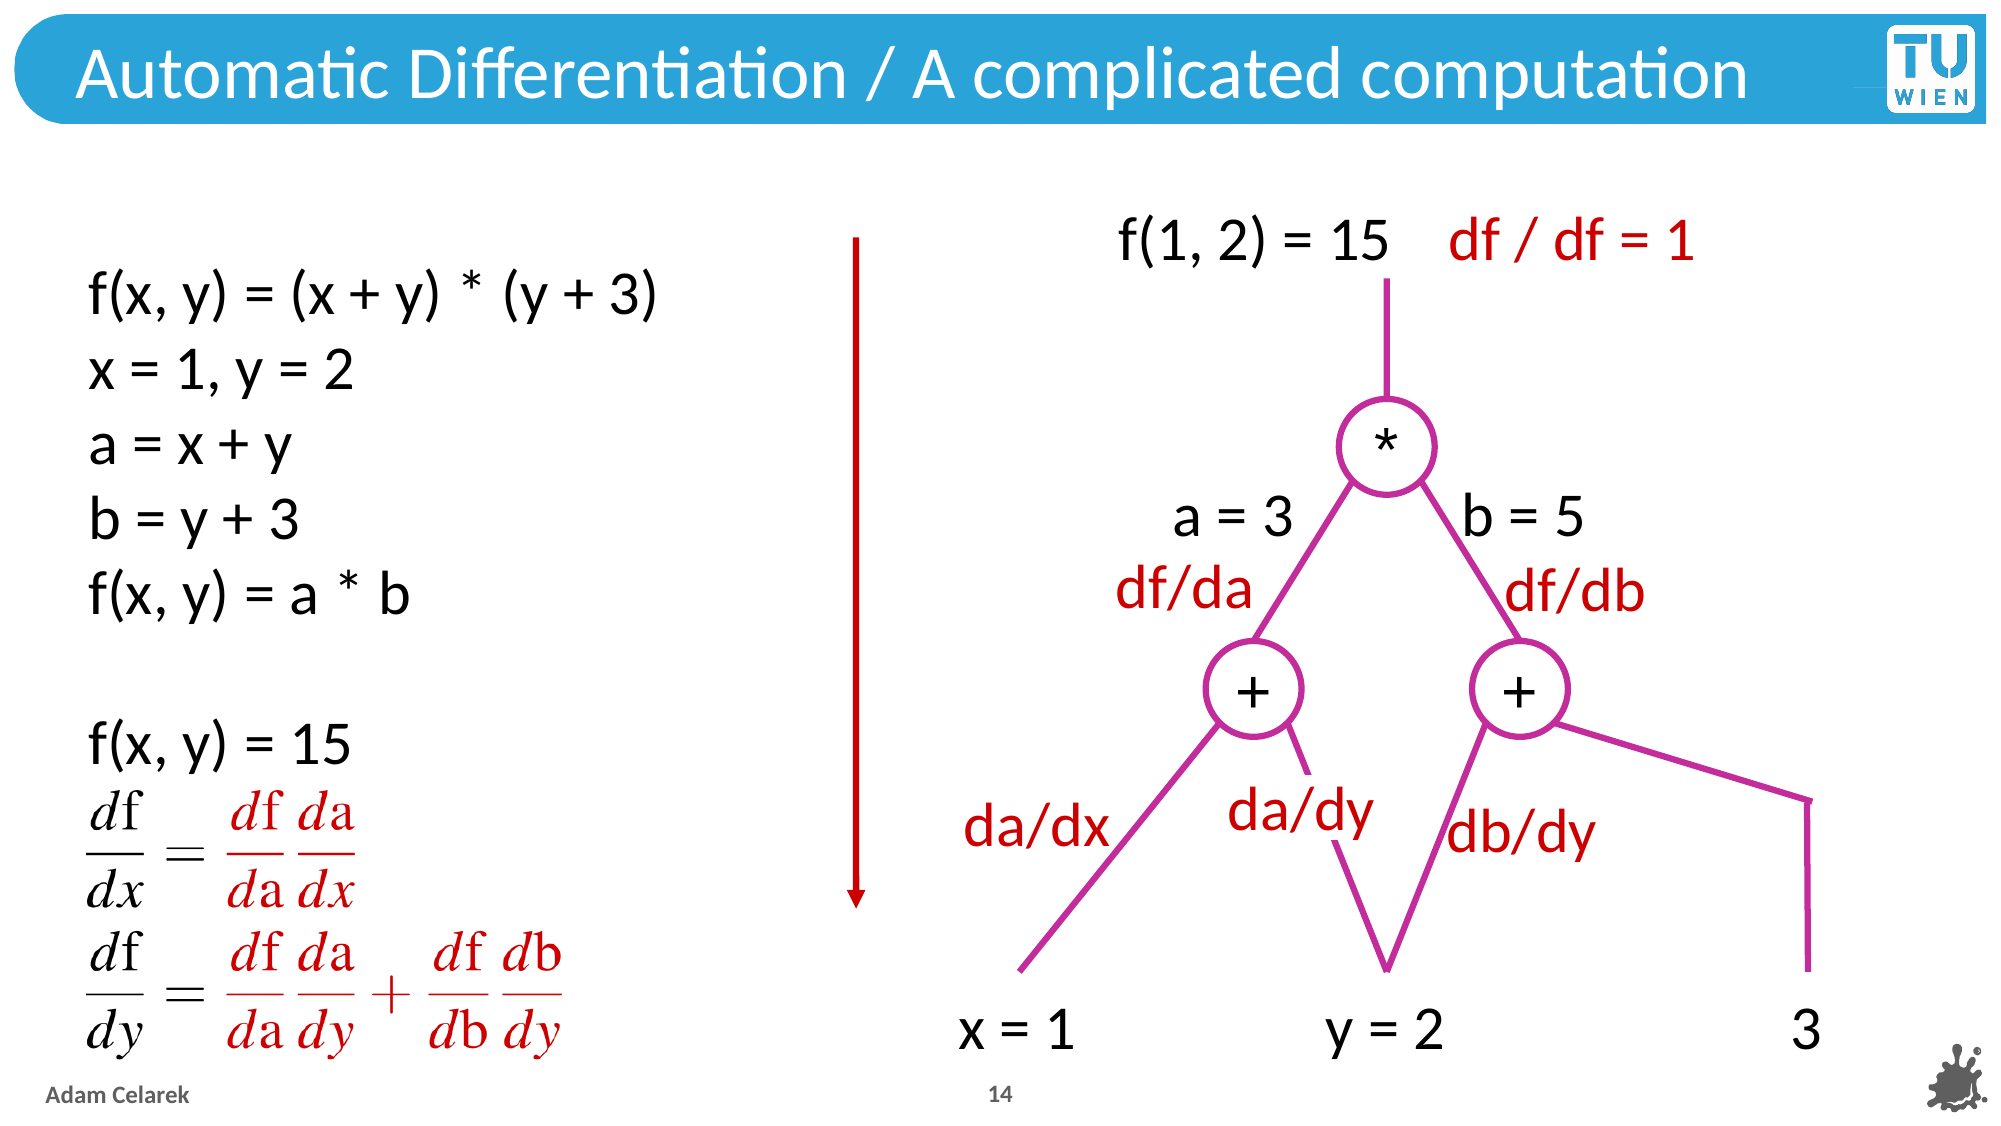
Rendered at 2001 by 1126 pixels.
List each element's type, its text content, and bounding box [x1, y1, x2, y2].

text_box x = 1 [943, 971, 1096, 1068]
text_box a = 3 [1157, 458, 1311, 555]
text_box 3 [1775, 971, 1840, 1068]
footer Adam Celarek [25, 1068, 837, 1118]
text_box + [1472, 641, 1568, 737]
picture [86, 790, 562, 1060]
text_box da/dx [949, 769, 1157, 877]
text_box b = 5 df/db [1446, 458, 1939, 555]
picture [1887, 25, 1975, 113]
text_box da/dy [1212, 752, 1413, 860]
text_box df/da [893, 531, 1284, 627]
text_box f(x, y) = (x + y) * (y + 3) x = 1, y = 2 a = x + y b = y + 3 f(x, y) = a * b f(x, y) = 15 [73, 237, 819, 997]
title Automatic Differentiation / A complicated computation [55, 6, 1854, 132]
text_box + [1205, 641, 1302, 737]
text_box * [1338, 399, 1435, 495]
text_box y = 2 [1310, 971, 1463, 1068]
text_box f(1, 2) = 15 df / df = 1 [978, 182, 1837, 279]
text_box a = 3 [1180, 523, 1193, 531]
text_box db/dy [1431, 774, 1618, 871]
slide_number <number> [882, 1067, 1119, 1118]
